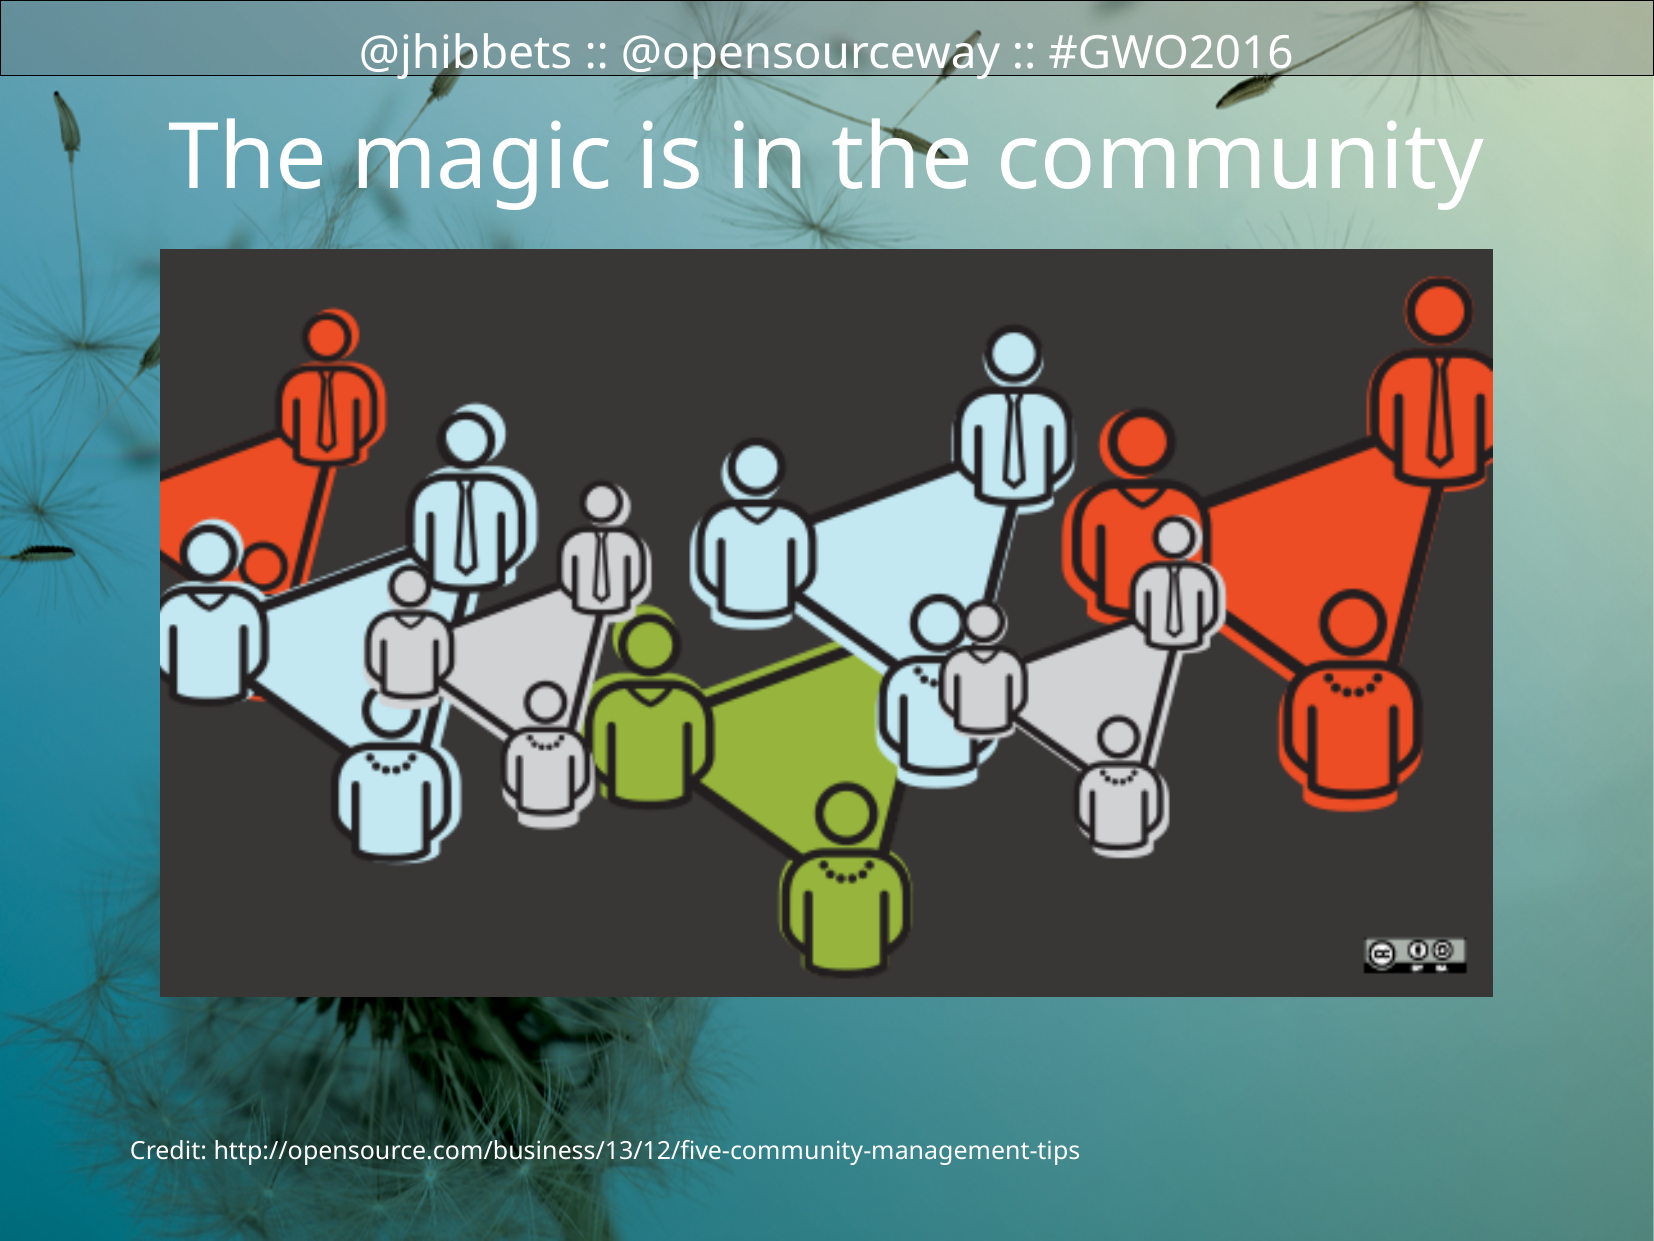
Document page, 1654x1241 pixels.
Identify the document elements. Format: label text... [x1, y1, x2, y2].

picture [0, 76, 1654, 1241]
text_box Credit: http://opensource.com/business/13/12/five-community-management-tips [115, 1125, 1089, 1165]
title The magic is in the community [82, 49, 1571, 257]
